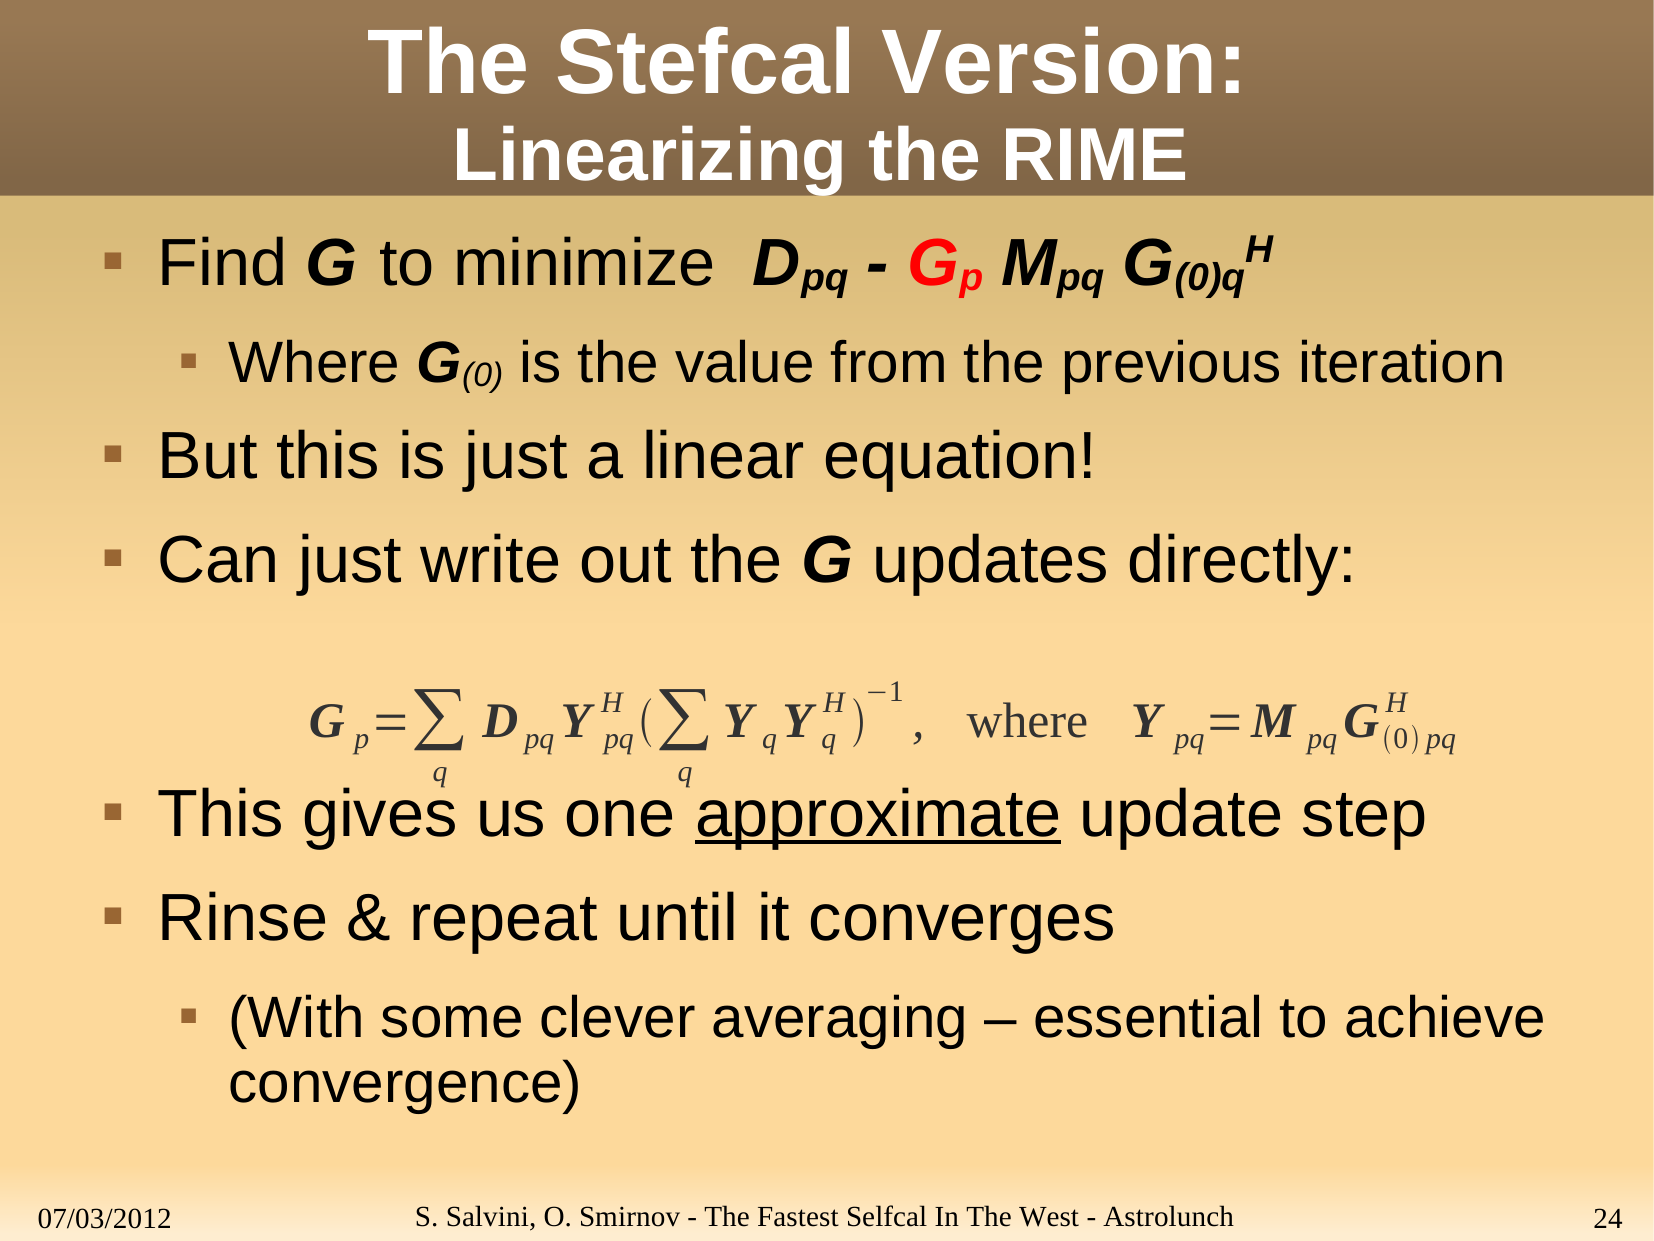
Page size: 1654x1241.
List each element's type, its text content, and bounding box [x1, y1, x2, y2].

picture [79, 1210, 86, 1227]
list Find G to minimize Dpq - Gp Mpq G(0)qH Where G(0) is the value from the previous iteration But this is just a linear equation! Can just write out the G updates directly: This gives us one approximate update step Rinse & repeat until it converges (With some clever averaging – essential to achieve convergence) [86, 225, 1576, 1241]
title The Stefcal Version: Linearizing the RIME [76, 7, 1565, 200]
picture [0, 0, 1654, 1241]
chart [302, 674, 1463, 788]
